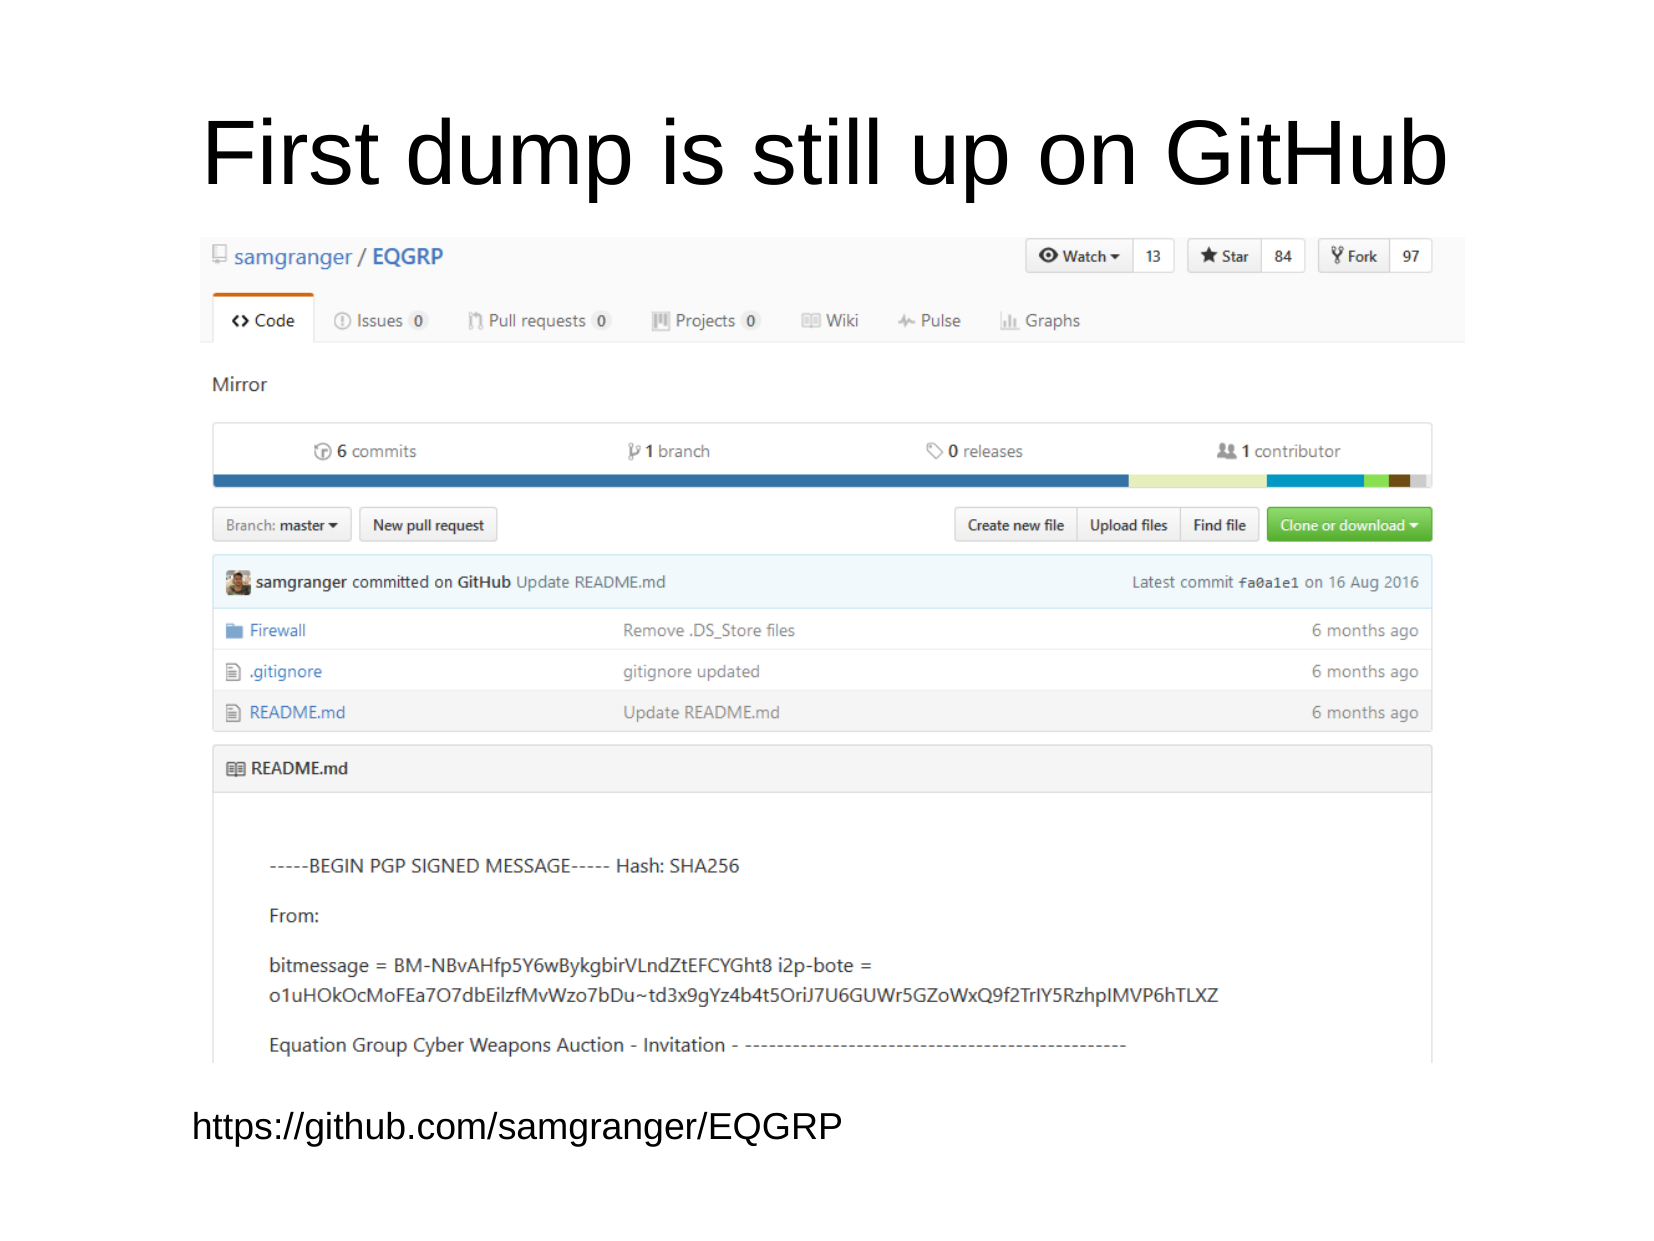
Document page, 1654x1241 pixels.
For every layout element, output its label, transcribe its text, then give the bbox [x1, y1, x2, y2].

picture [200, 237, 1465, 1063]
text_box https://github.com/samgranger/EQGRP [177, 1098, 1288, 1156]
title First dump is still up on GitHub [82, 49, 1571, 257]
